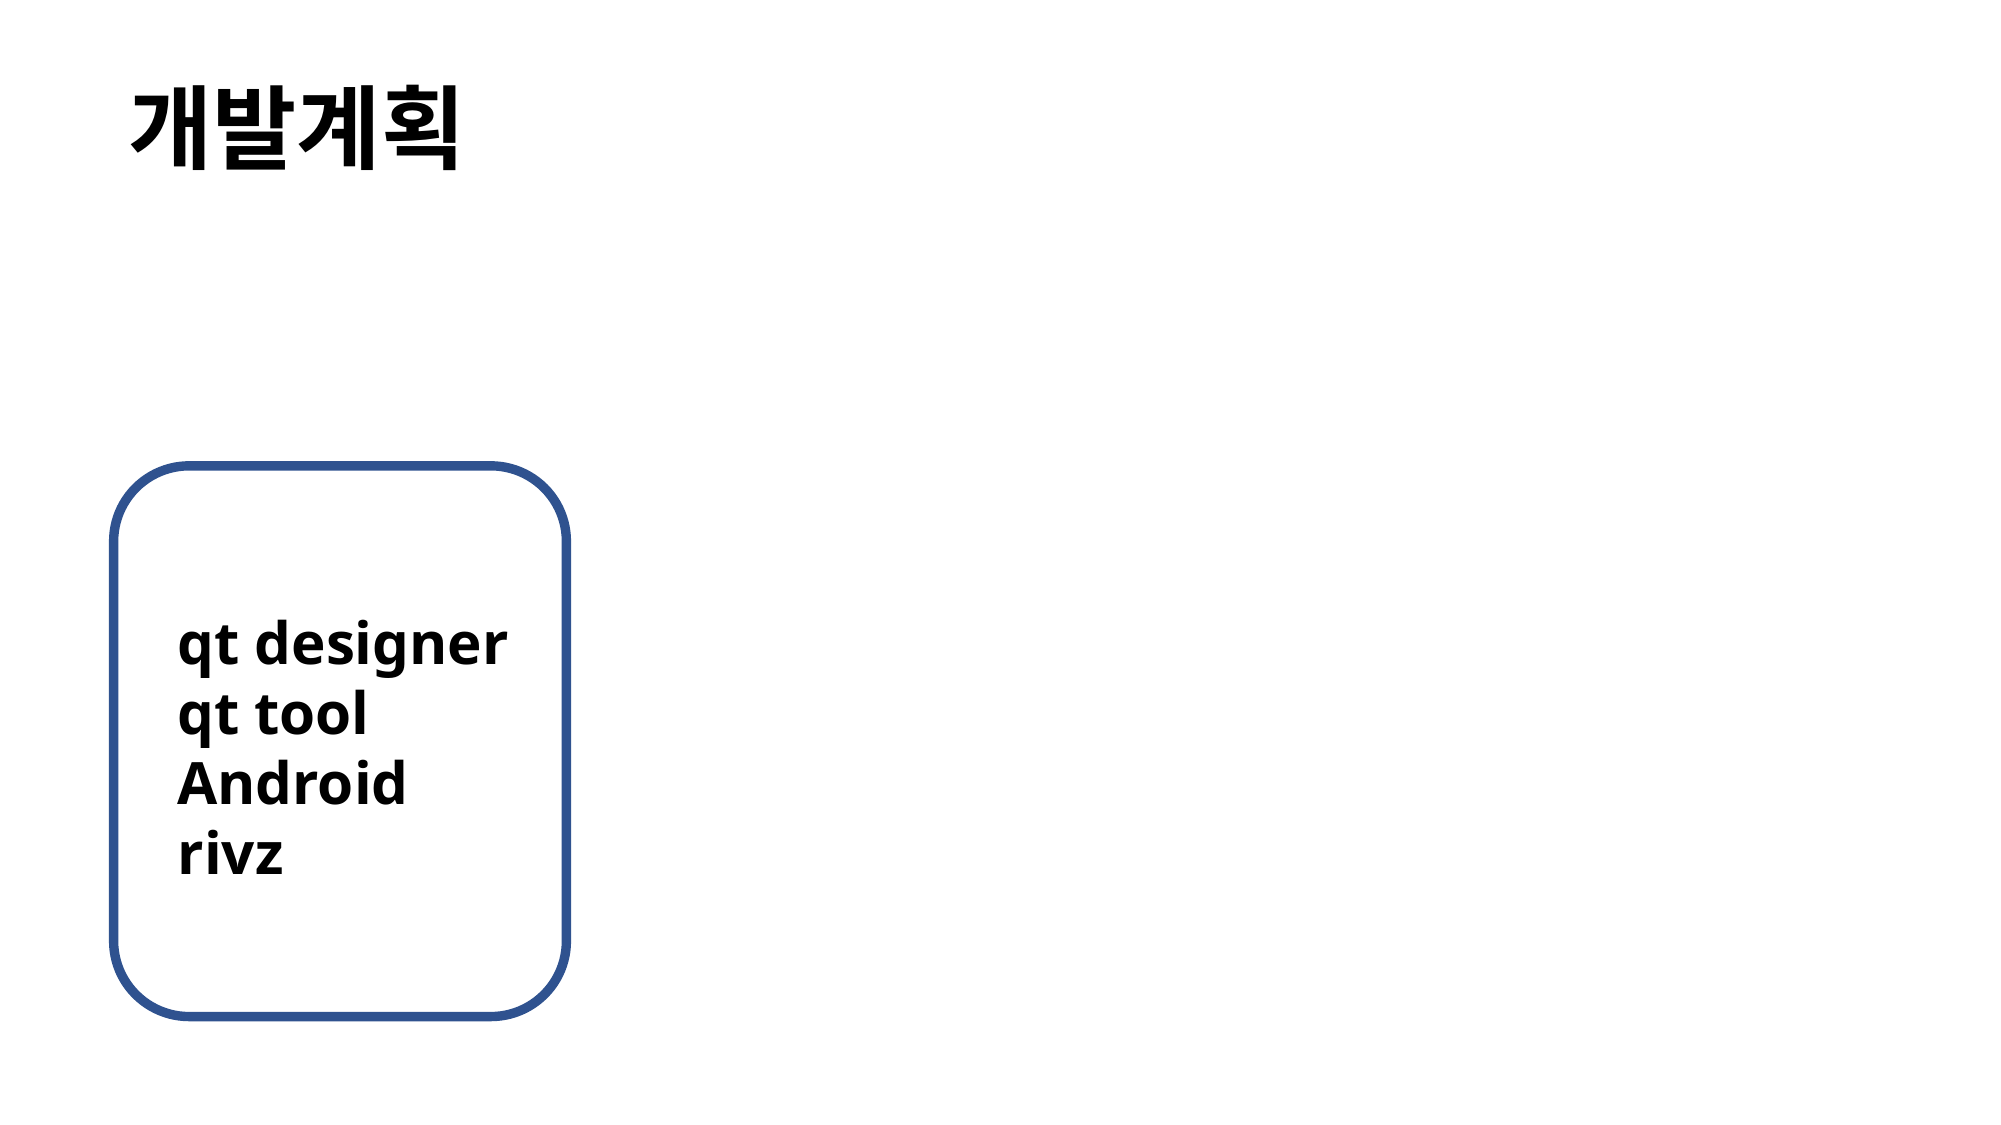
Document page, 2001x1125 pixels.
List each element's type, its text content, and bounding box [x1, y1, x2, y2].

text_box qt designer qt tool Android rivz [147, 598, 579, 897]
text_box 개발계획 [113, 63, 614, 190]
